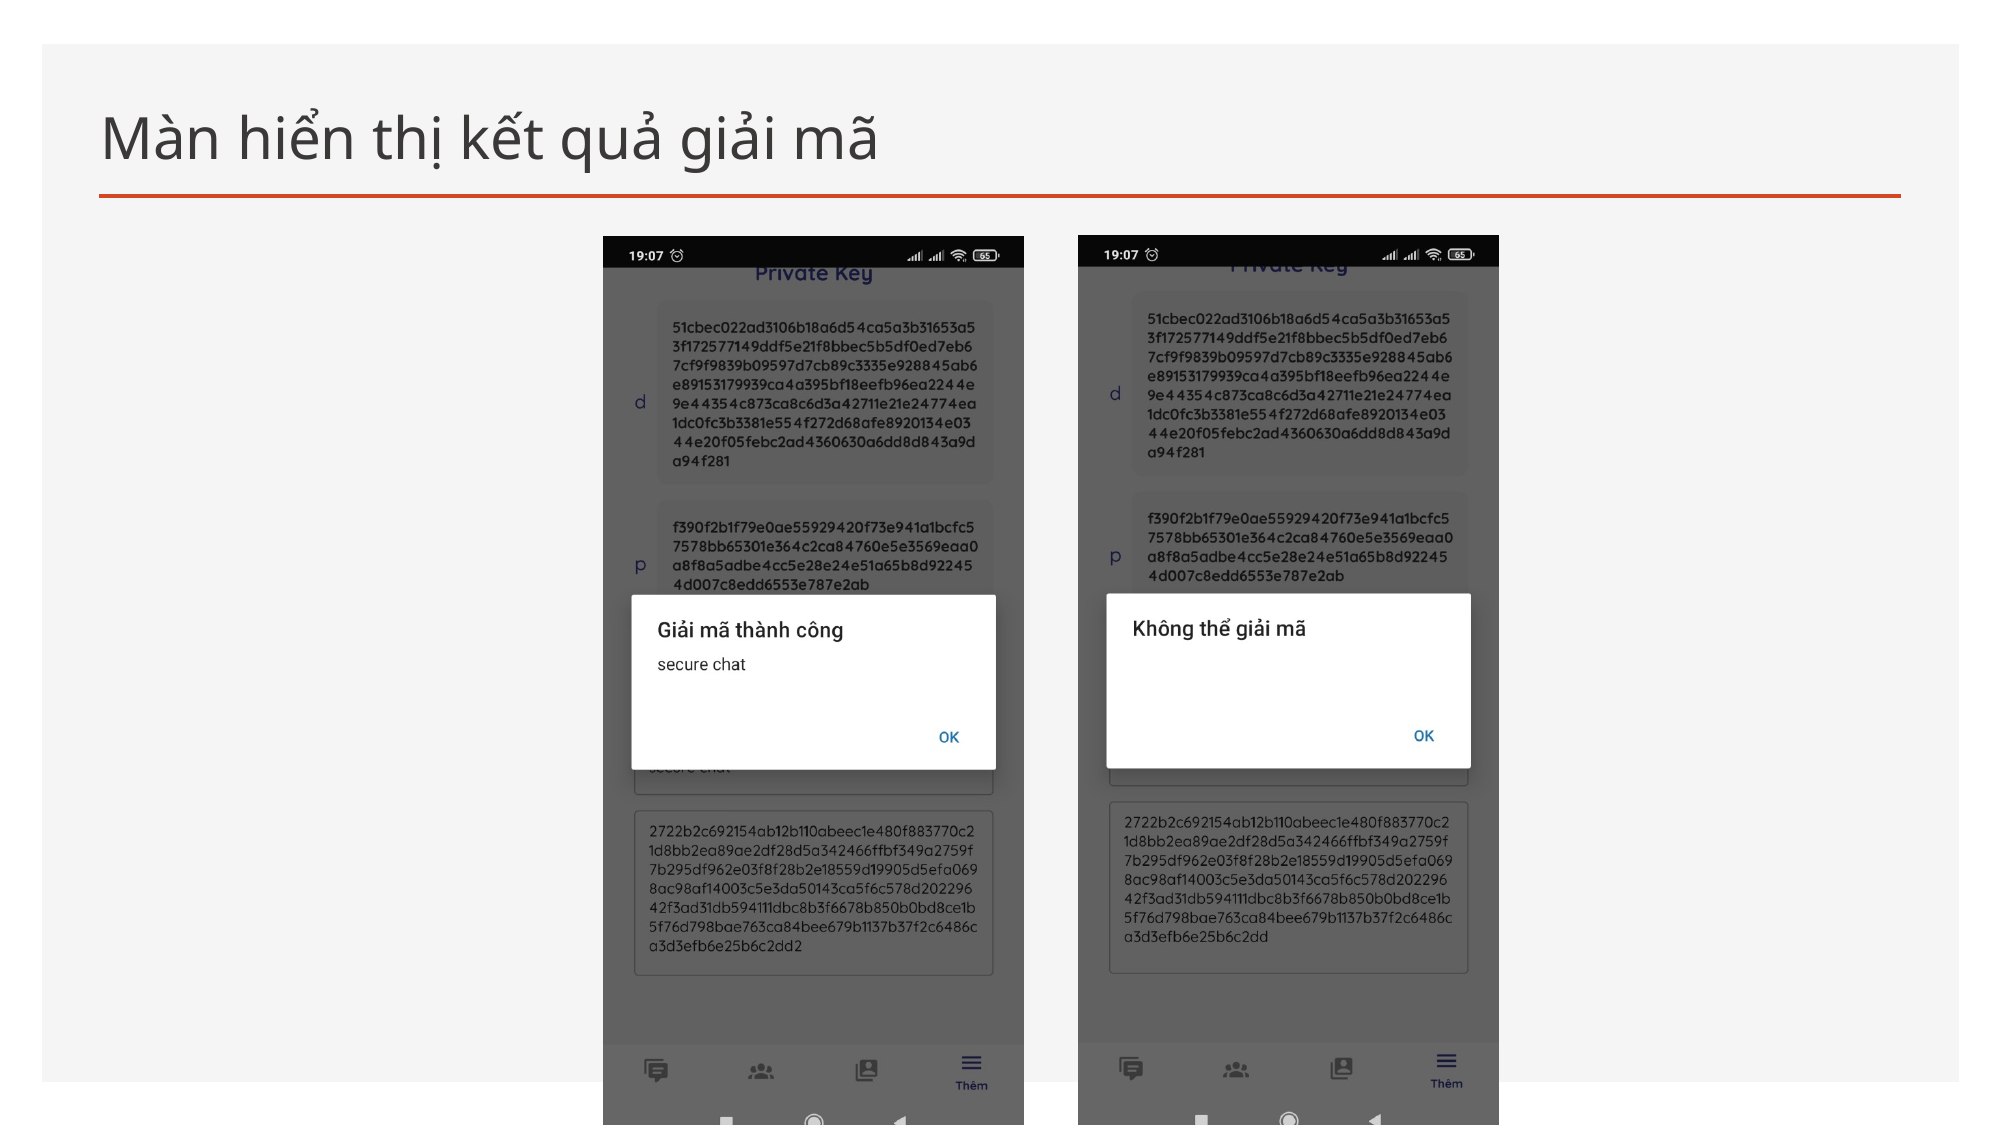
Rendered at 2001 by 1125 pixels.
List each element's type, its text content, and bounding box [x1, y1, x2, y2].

title Màn hiển thị kết quả giải mã [85, 73, 1214, 179]
picture [603, 236, 1024, 1125]
picture [1078, 235, 1499, 1125]
